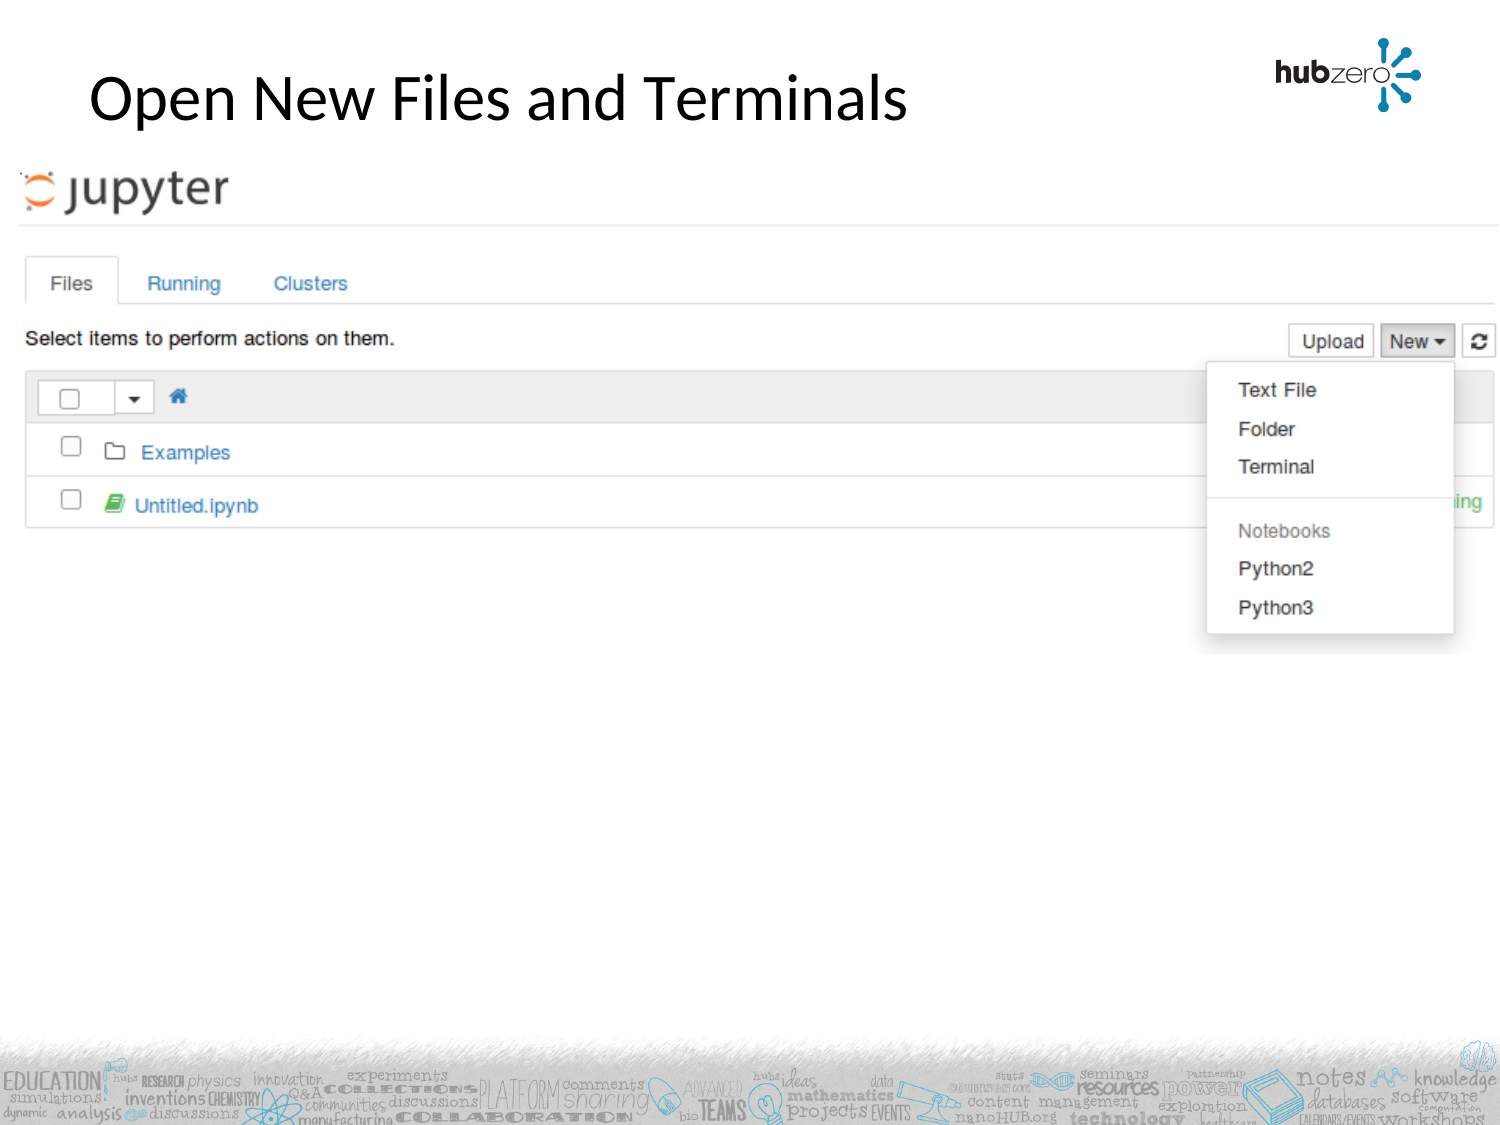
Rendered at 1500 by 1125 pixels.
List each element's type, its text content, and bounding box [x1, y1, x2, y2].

picture [1272, 35, 1424, 44]
title Open New Files and Terminals [75, 44, 1425, 144]
picture [0, 1034, 1500, 1125]
picture [19, 170, 1498, 654]
